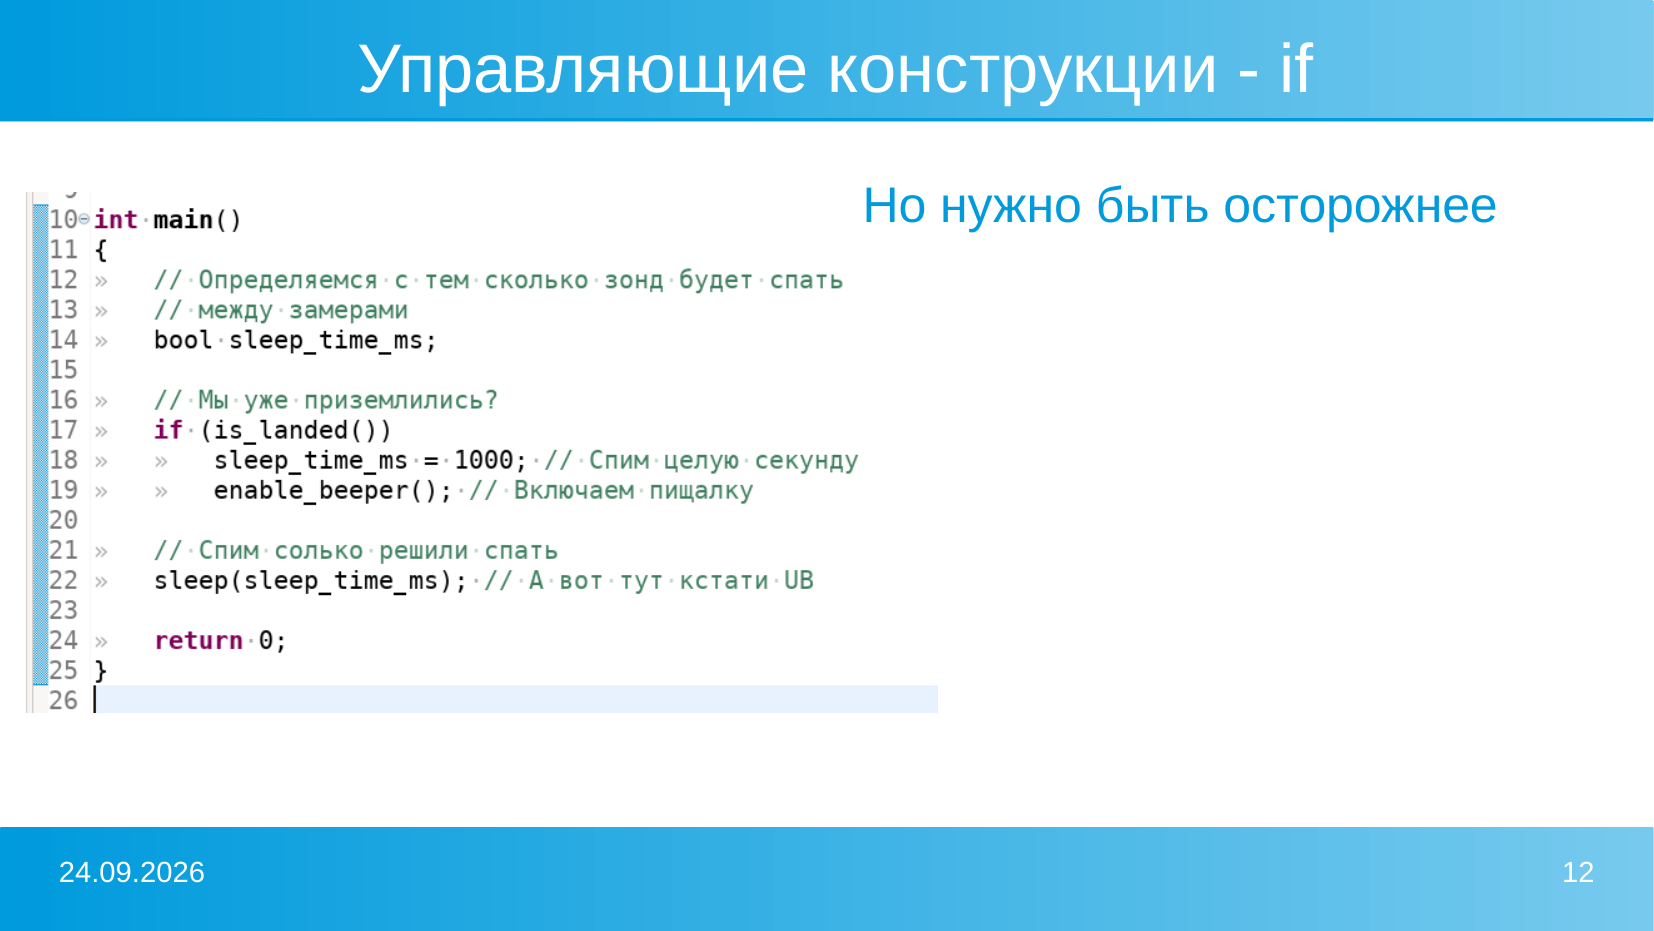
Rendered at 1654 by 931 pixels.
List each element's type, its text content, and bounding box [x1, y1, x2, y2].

title Управляющие конструкции - if [59, 29, 1595, 108]
list Но нужно быть осторожнее [862, 177, 1595, 713]
picture [26, 192, 862, 713]
